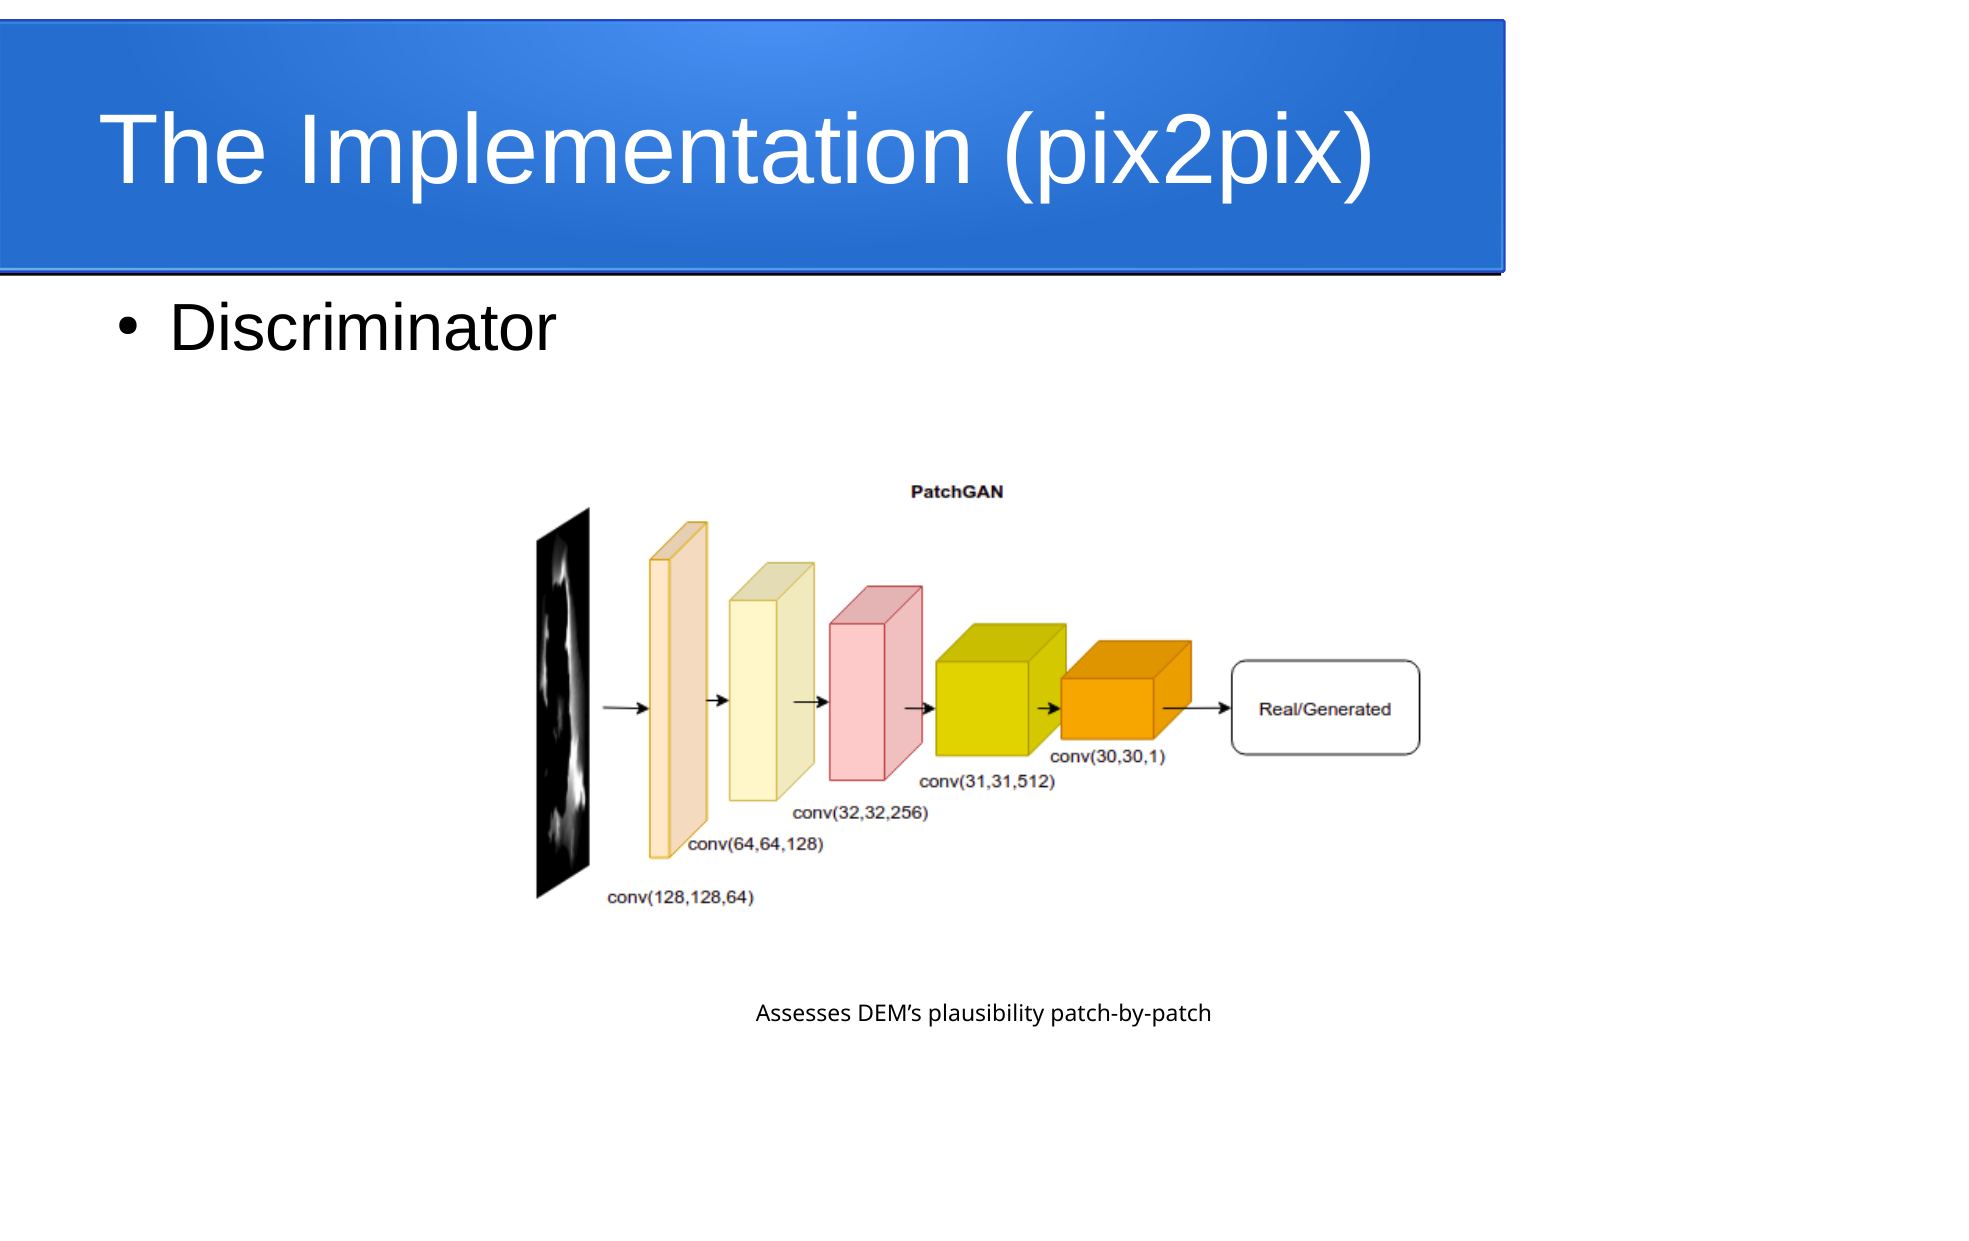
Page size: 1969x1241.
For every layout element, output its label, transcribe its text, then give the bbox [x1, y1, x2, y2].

text_box Assesses DEM’s plausibility patch-by-patch [750, 931, 1306, 1126]
picture [518, 434, 1441, 931]
list Discriminator [98, 290, 1870, 1010]
title The Implementation (pix2pix) [98, 47, 1470, 252]
